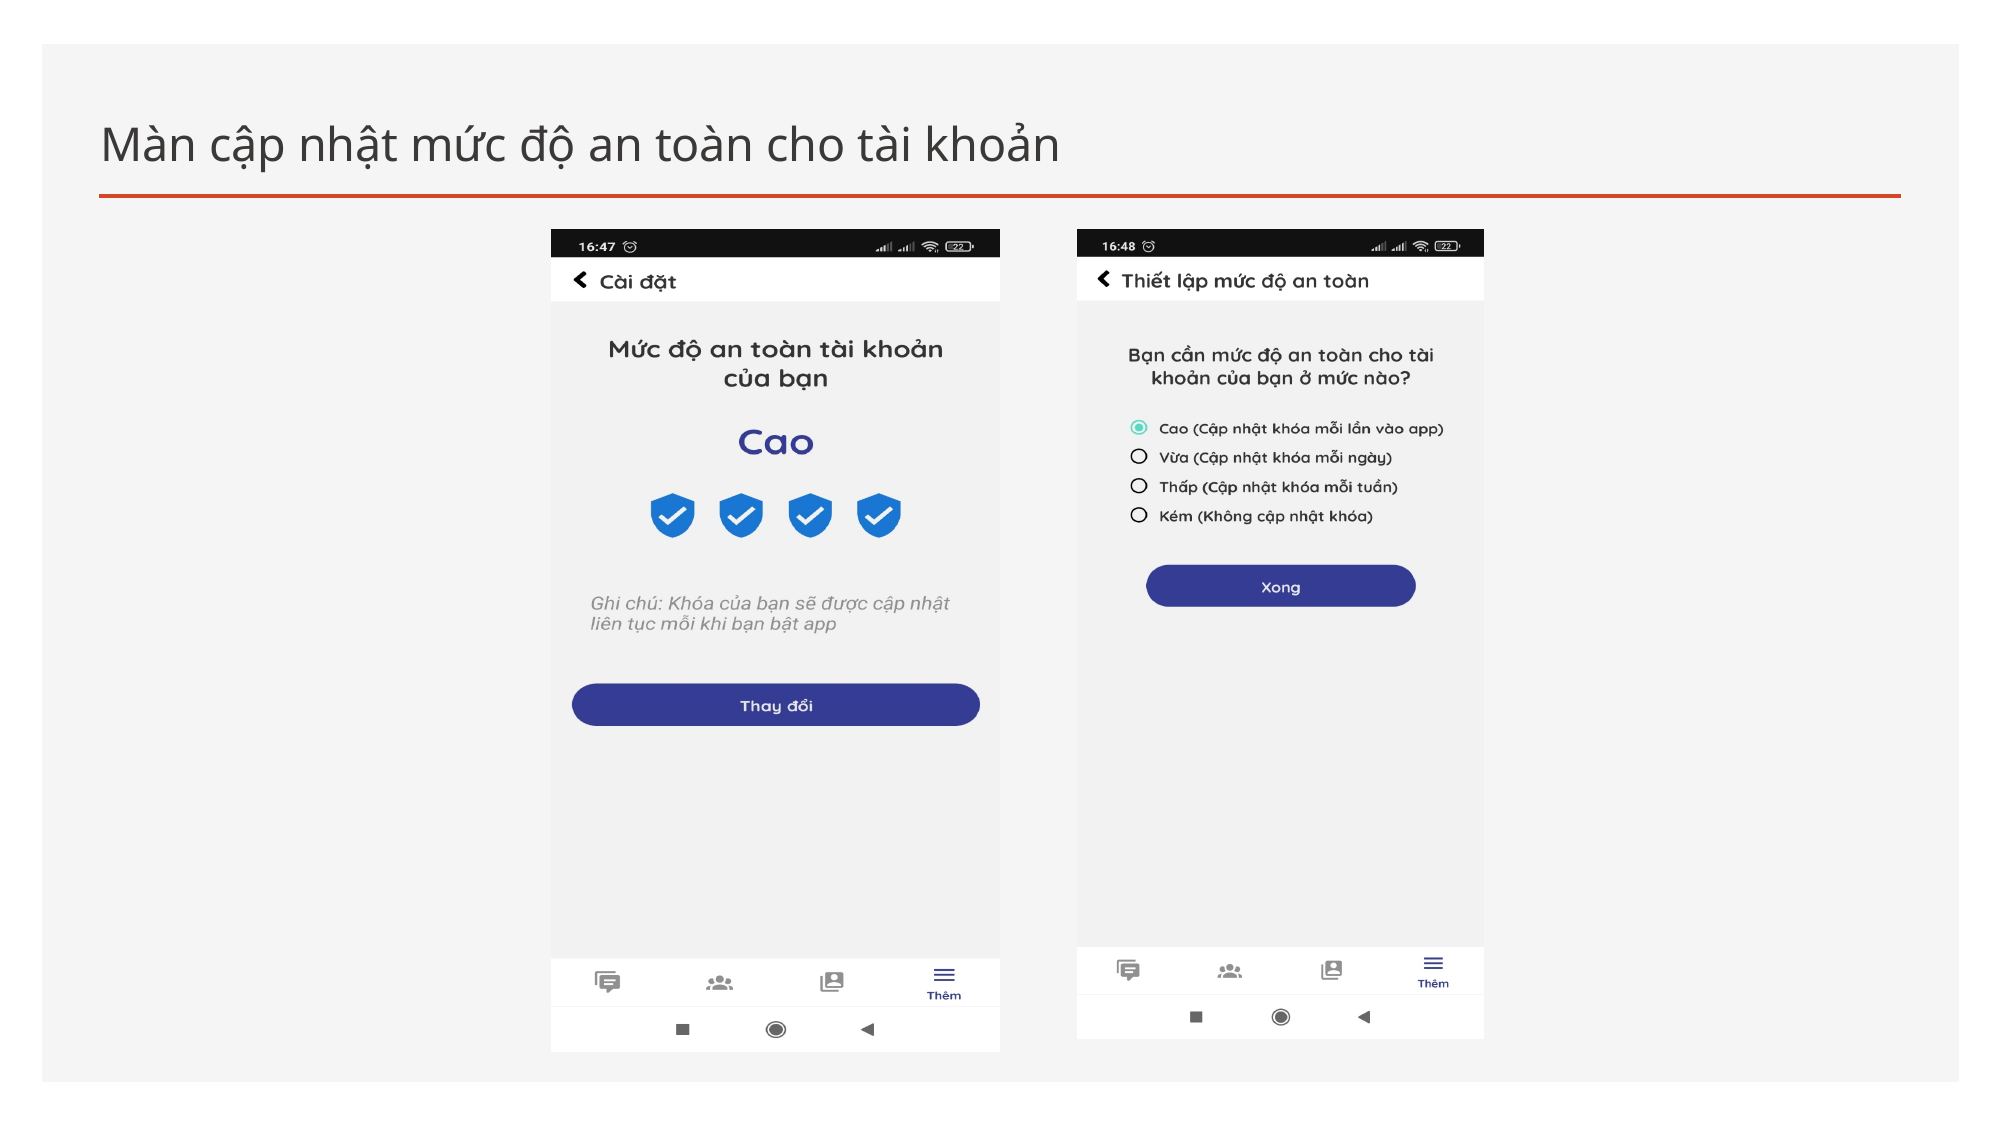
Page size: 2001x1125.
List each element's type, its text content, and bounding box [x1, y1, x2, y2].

picture [1077, 230, 1484, 1039]
title Màn cập nhật mức độ an toàn cho tài khoản [85, 73, 1214, 179]
picture [551, 230, 1000, 1052]
